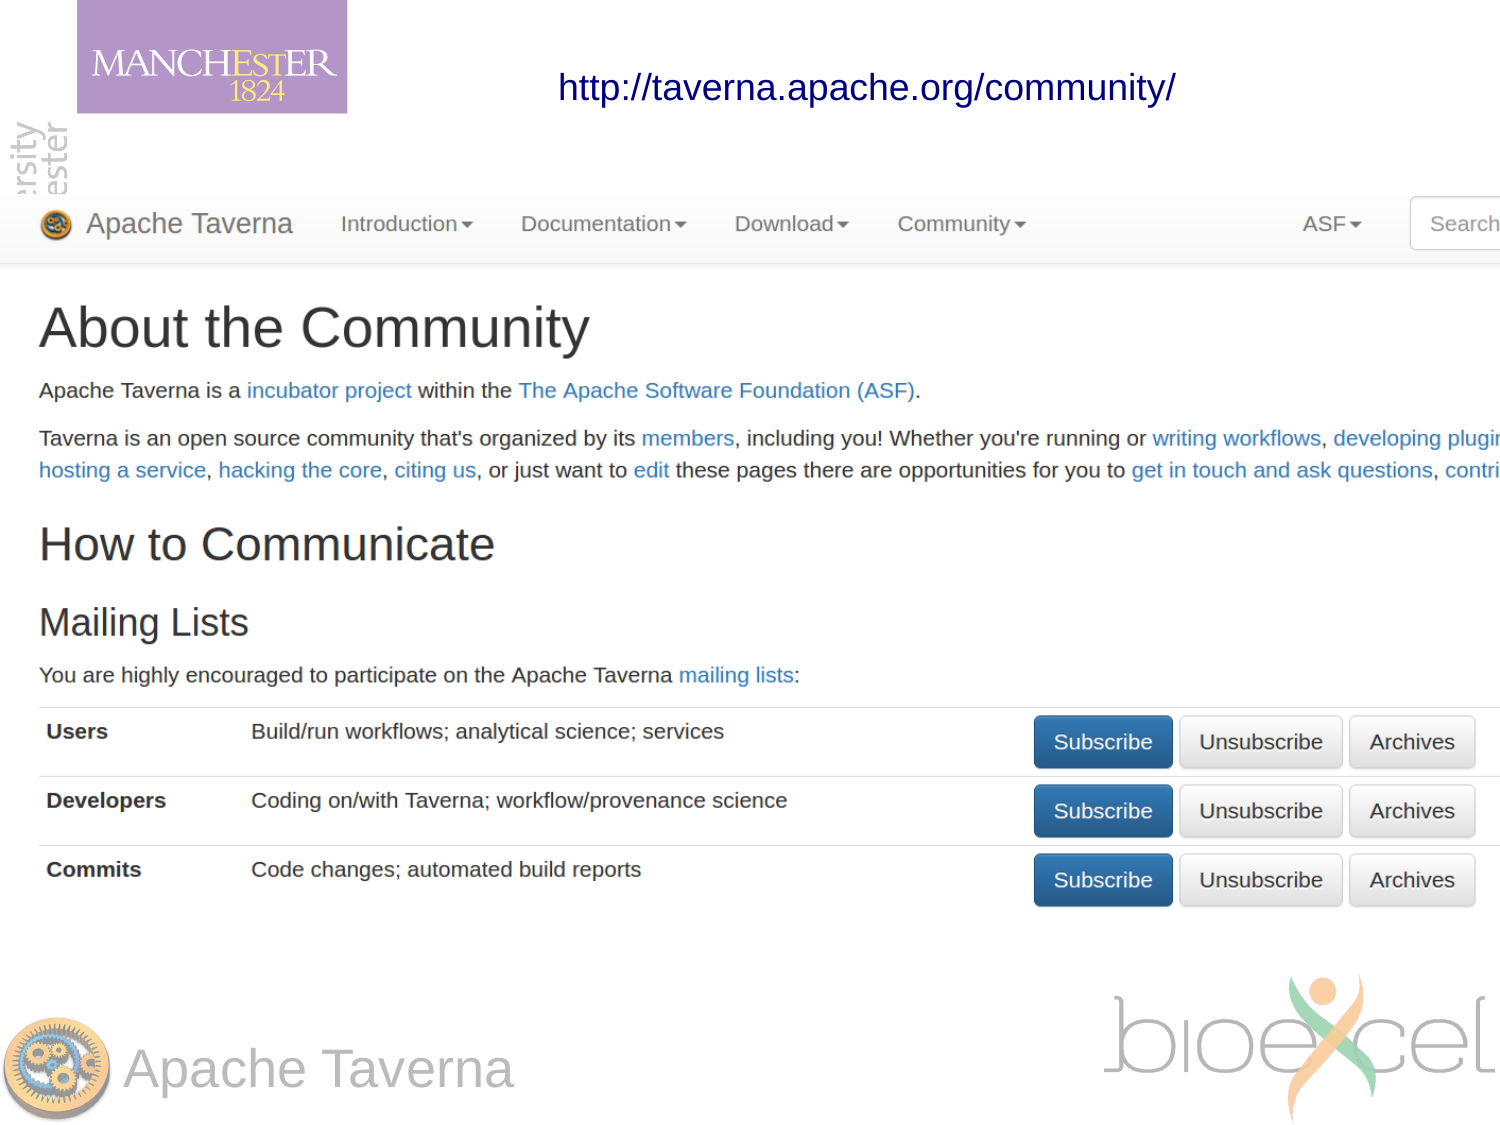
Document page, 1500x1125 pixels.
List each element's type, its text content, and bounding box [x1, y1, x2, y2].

picture [0, 194, 1500, 931]
text_box http://taverna.apache.org/community/ [543, 59, 1192, 116]
